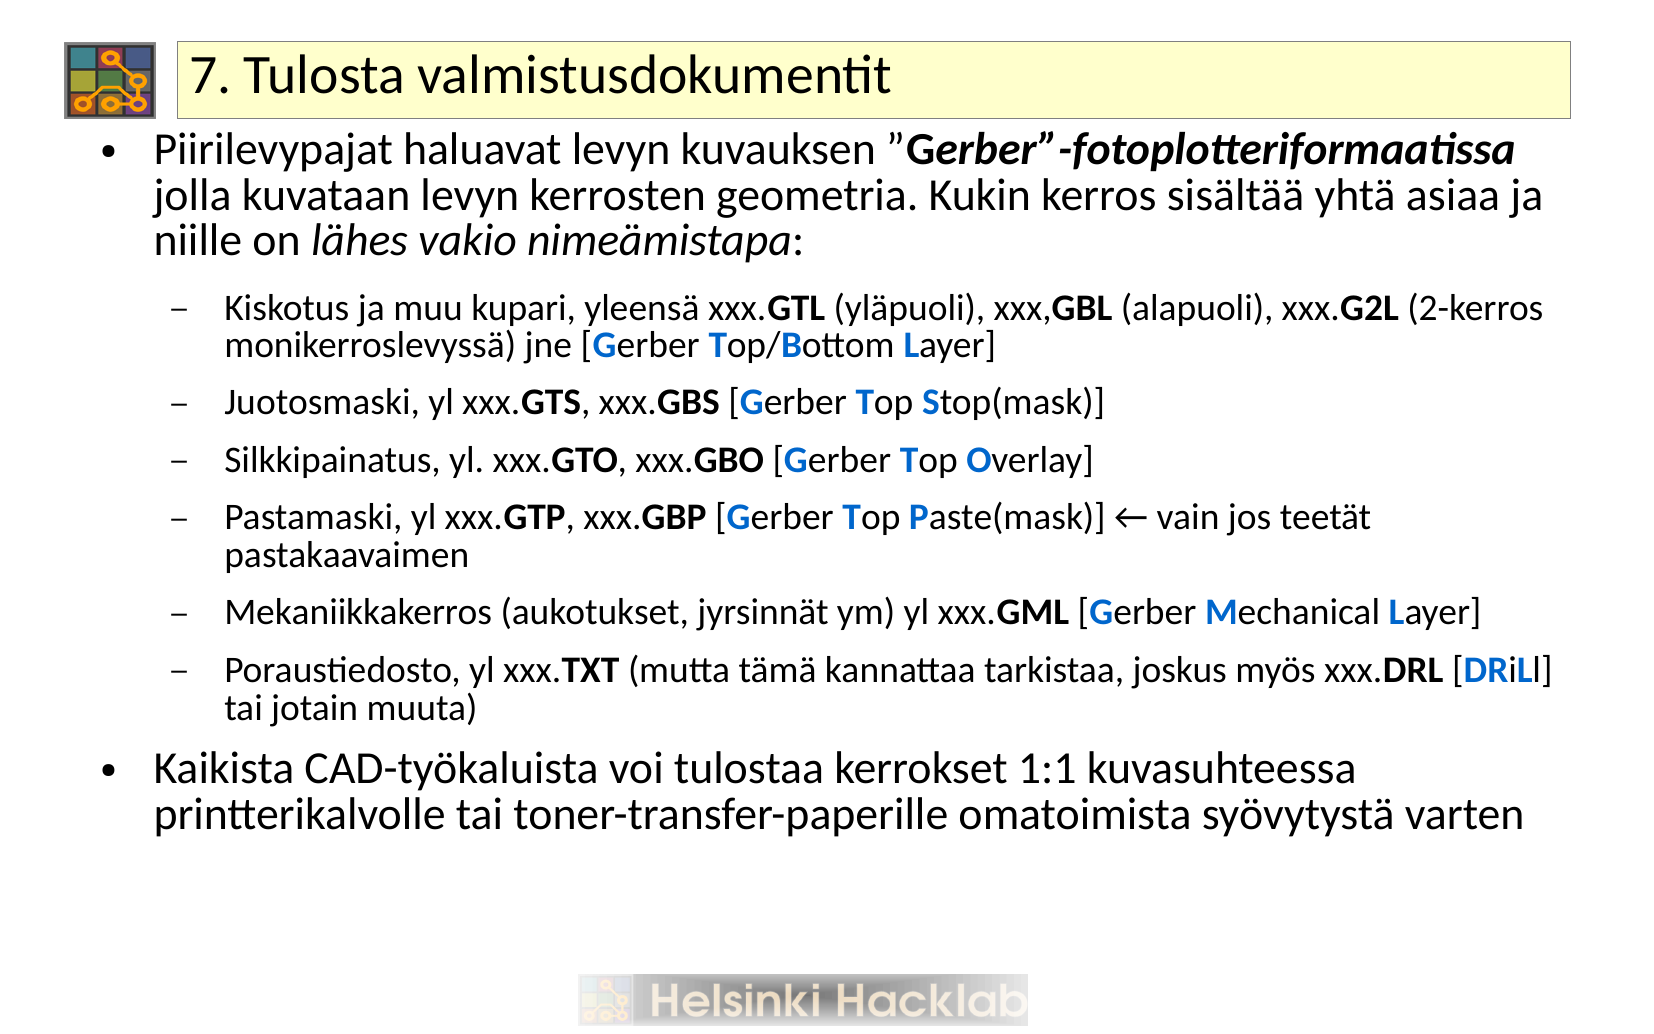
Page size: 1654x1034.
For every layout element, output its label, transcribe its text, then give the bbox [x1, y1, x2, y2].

title 7. Tulosta valmistusdokumentit [177, 41, 1571, 119]
list Piirilevypajat haluavat levyn kuvauksen ”Gerber”-fotoplotteriformaatissa jolla kuvataan levyn kerrosten geometria. Kukin kerros sisältää yhtä asiaa ja niille on lähes vakio nimeämistapa: Kiskotus ja muu kupari, yleensä xxx.GTL (yläpuoli), xxx,GBL (alapuoli), xxx.G2L (2-kerros monikerroslevyssä) jne [Gerber Top/Bottom Layer] Juotosmaski, yl xxx.GTS, xxx.GBS [Gerber Top Stop(mask)] Silkkipainatus, yl. xxx.GTO, xxx.GBO [Gerber Top Overlay] Pastamaski, yl xxx.GTP, xxx.GBP [Gerber Top Paste(mask)] ← vain jos teetät pastakaavaimen Mekaniikkakerros (aukotukset, jyrsinnät ym) yl xxx.GML [Gerber Mechanical Layer] Poraustiedosto, yl xxx.TXT (mutta tämä kannattaa tarkistaa, joskus myös xxx.DRL [DRiLl] tai jotain muuta) Kaikista CAD-työkaluista voi tulostaa kerrokset 1:1 kuvasuhteessa printterikalvolle tai toner-transfer-paperille omatoimista syövytystä varten [82, 129, 1571, 963]
picture [64, 42, 156, 119]
